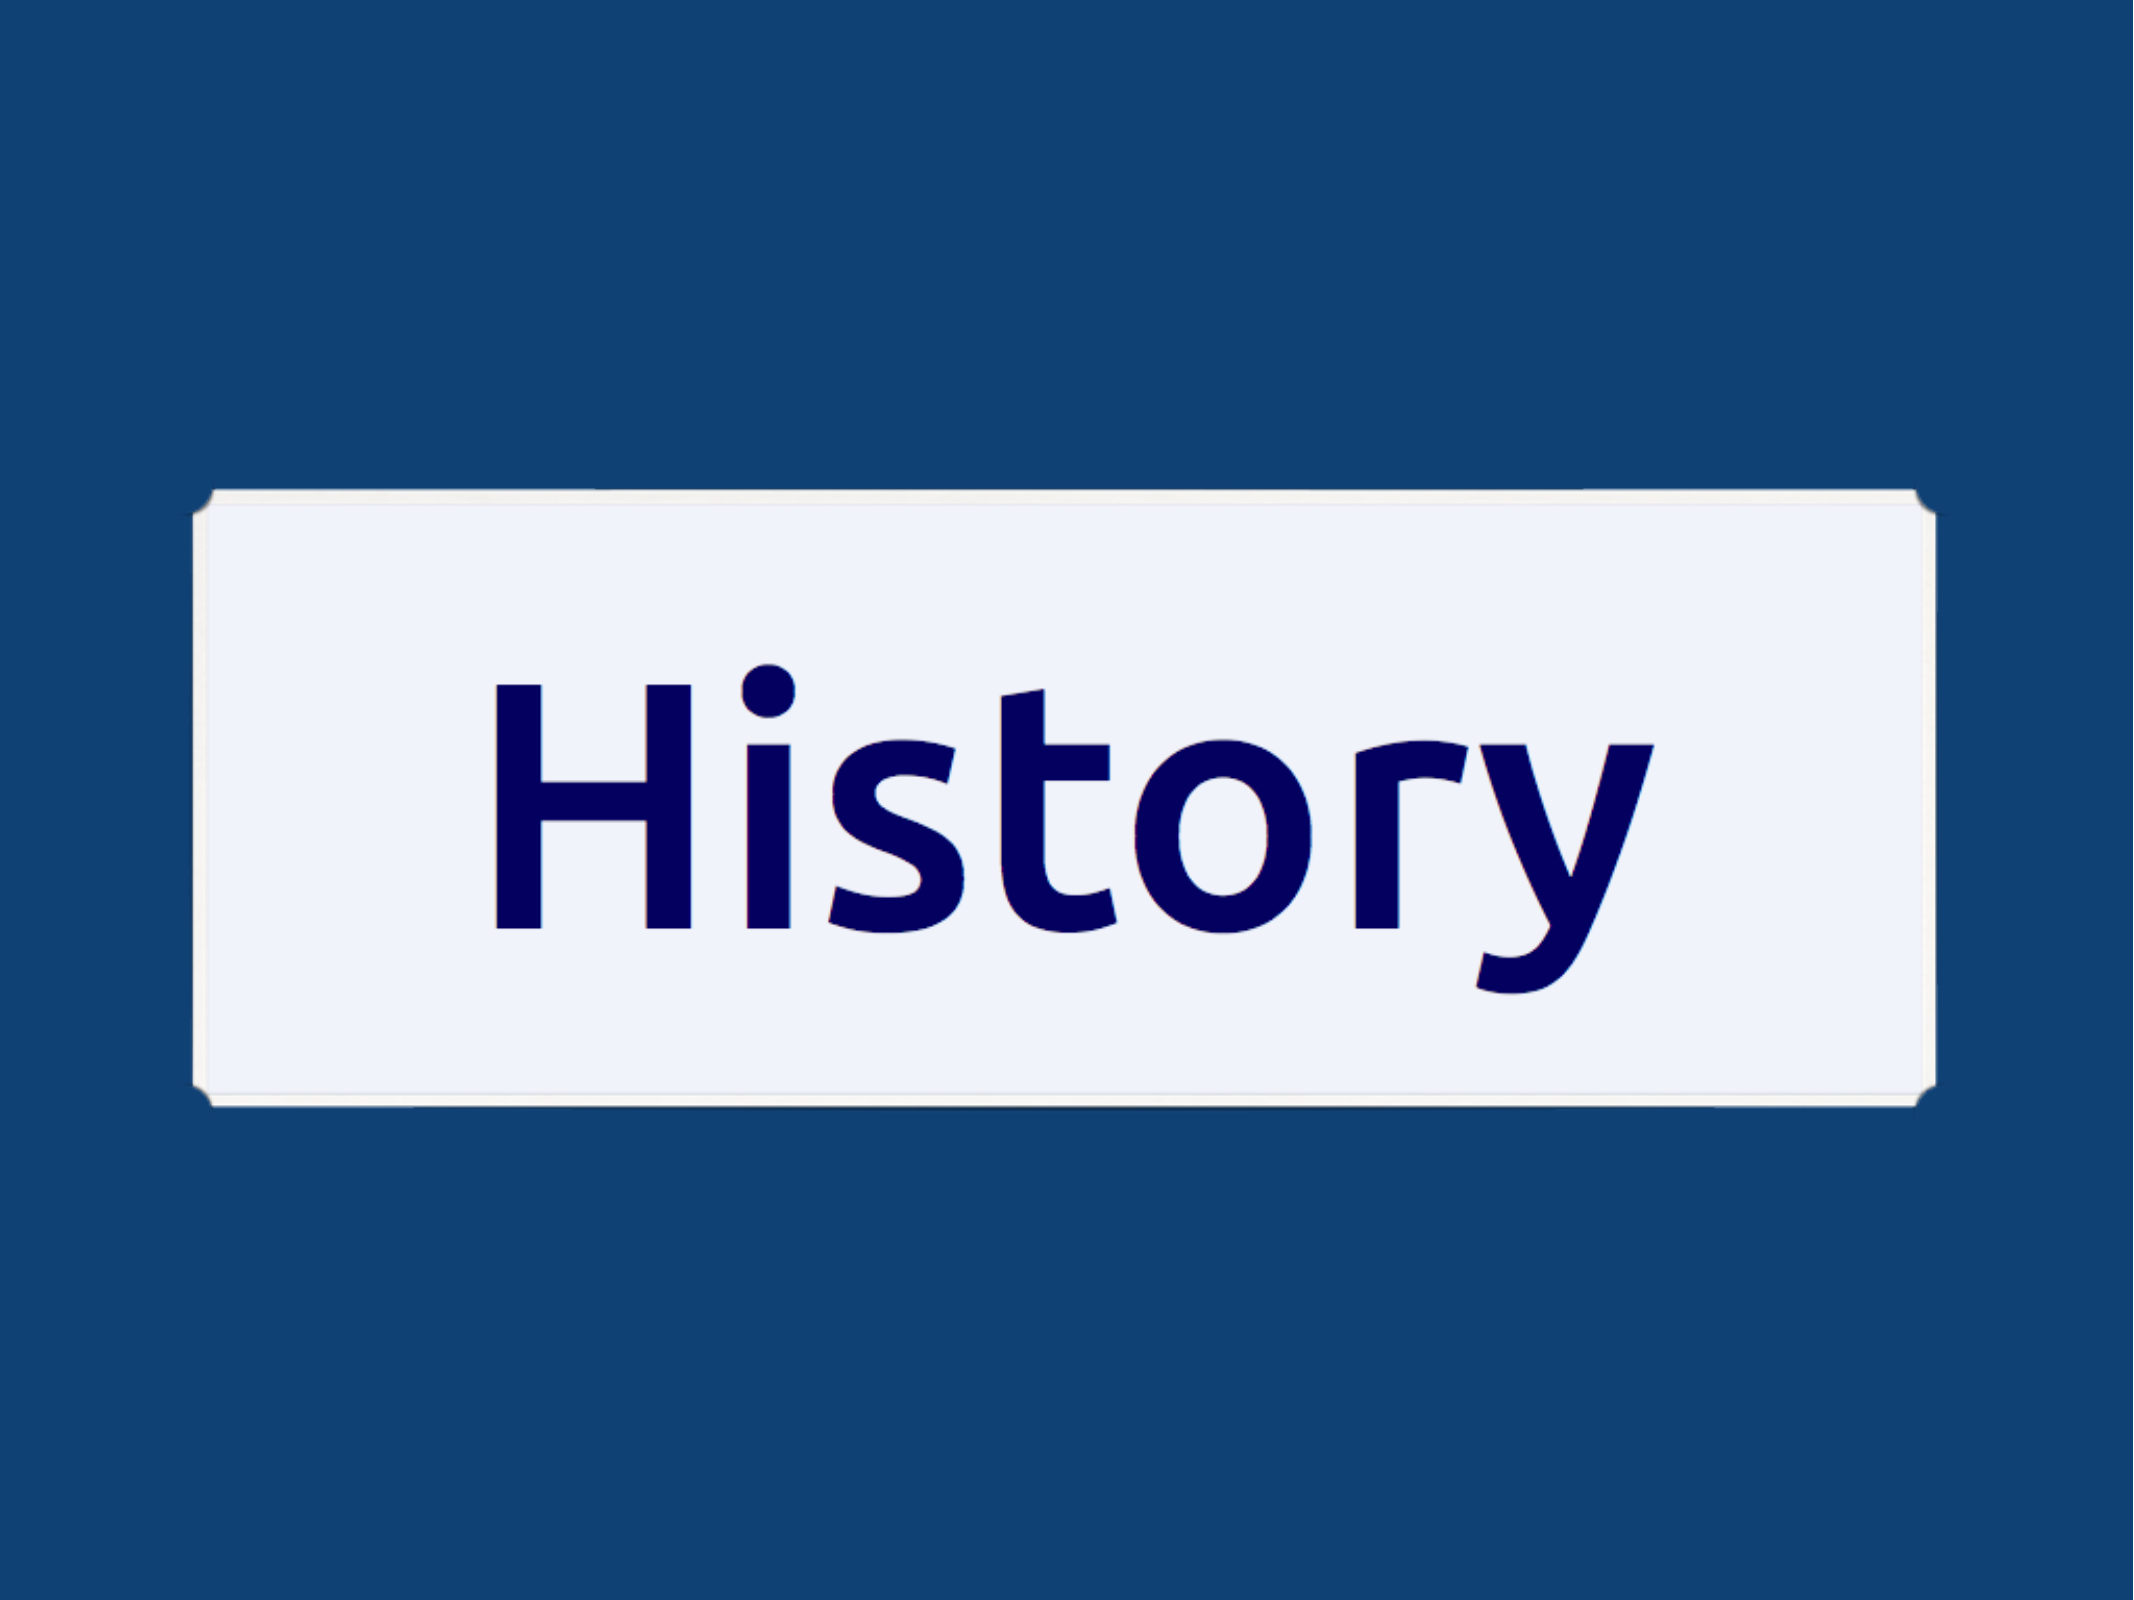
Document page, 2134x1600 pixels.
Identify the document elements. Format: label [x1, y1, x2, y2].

picture [18, 404, 2107, 1201]
